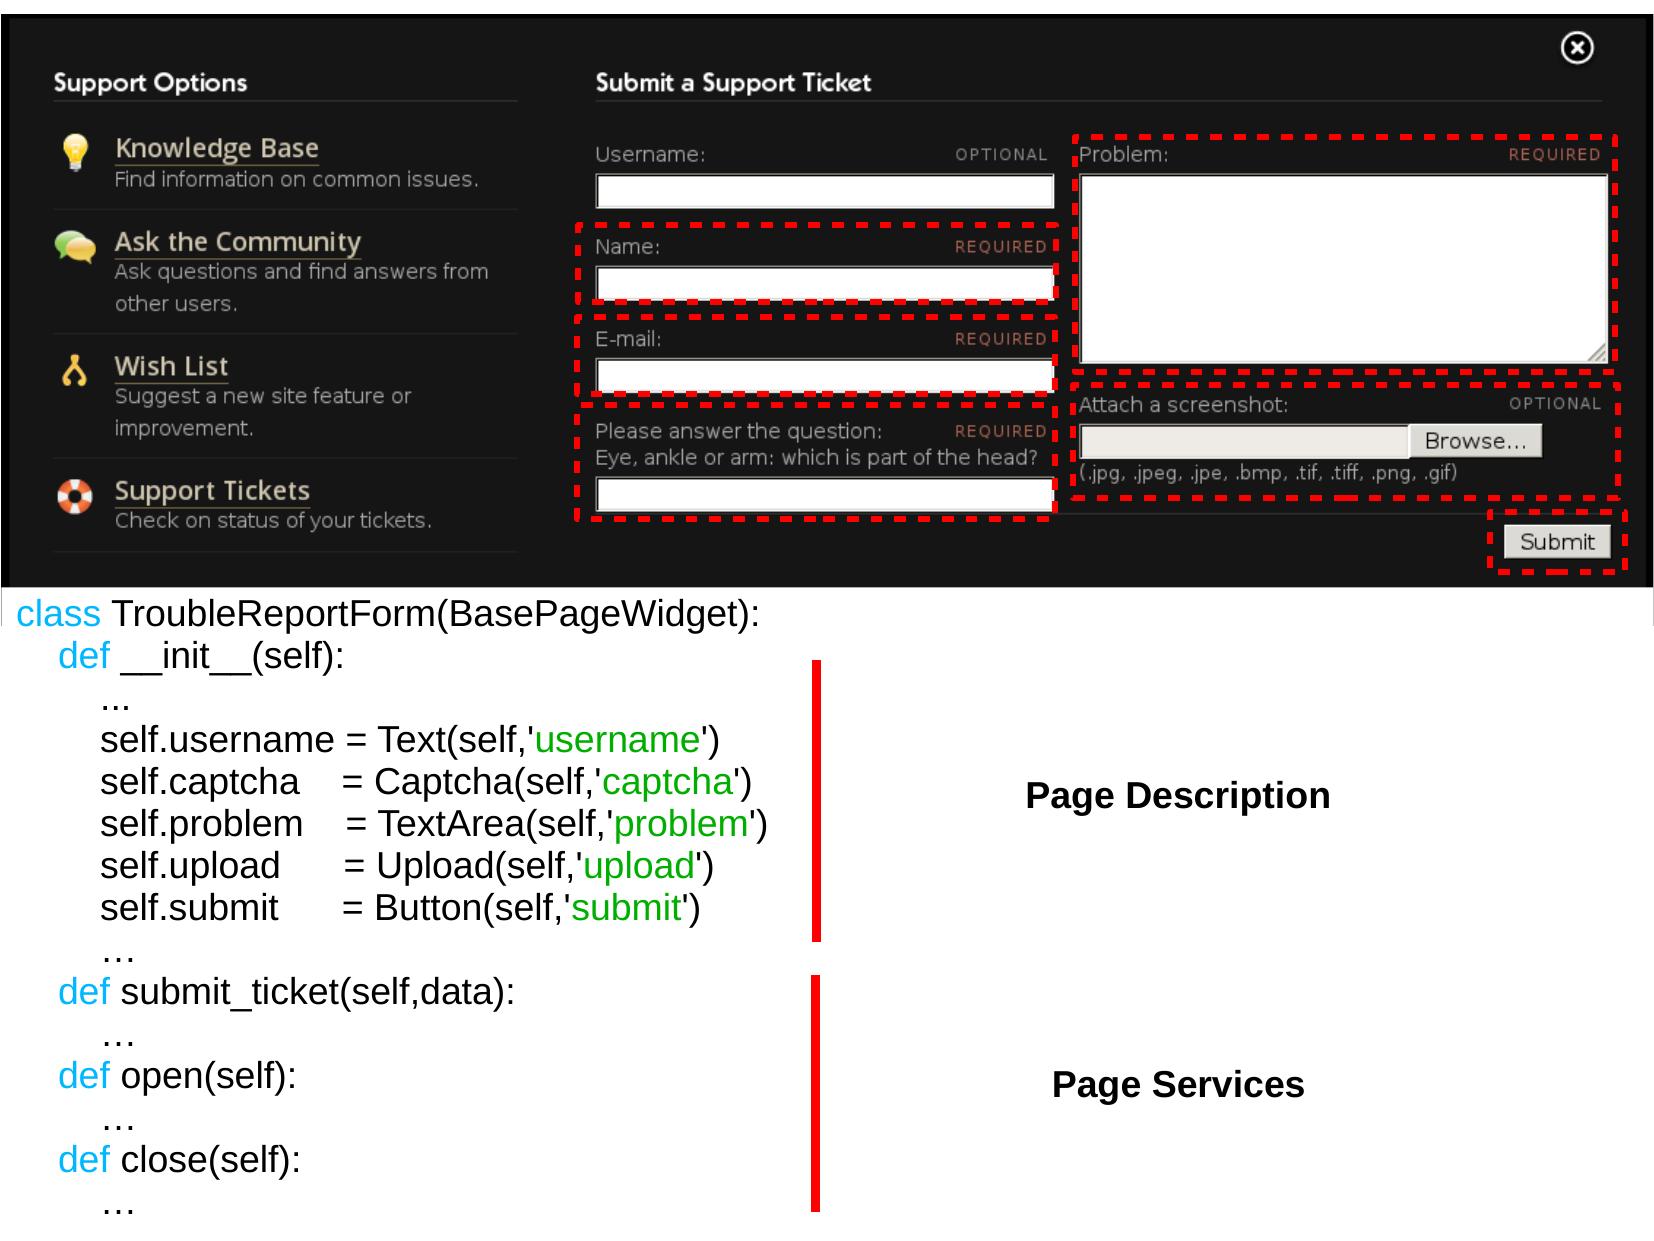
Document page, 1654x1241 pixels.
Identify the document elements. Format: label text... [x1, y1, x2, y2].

text_box Page Description [923, 767, 1434, 828]
text_box Page Services [923, 1056, 1434, 1117]
text_box [784, 587, 1654, 1212]
text_box class TroubleReportForm(BasePageWidget): def __init__(self): ... self.username = Text(self,'username') self.captcha = Captcha(self,'captcha') self.problem = TextArea(self,'problem') self.upload = Upload(self,'upload') self.submit = Button(self,'submit') … def submit_ticket(self,data): … def open(self): … def close(self): … [1, 585, 784, 1231]
picture [1, 14, 1654, 587]
